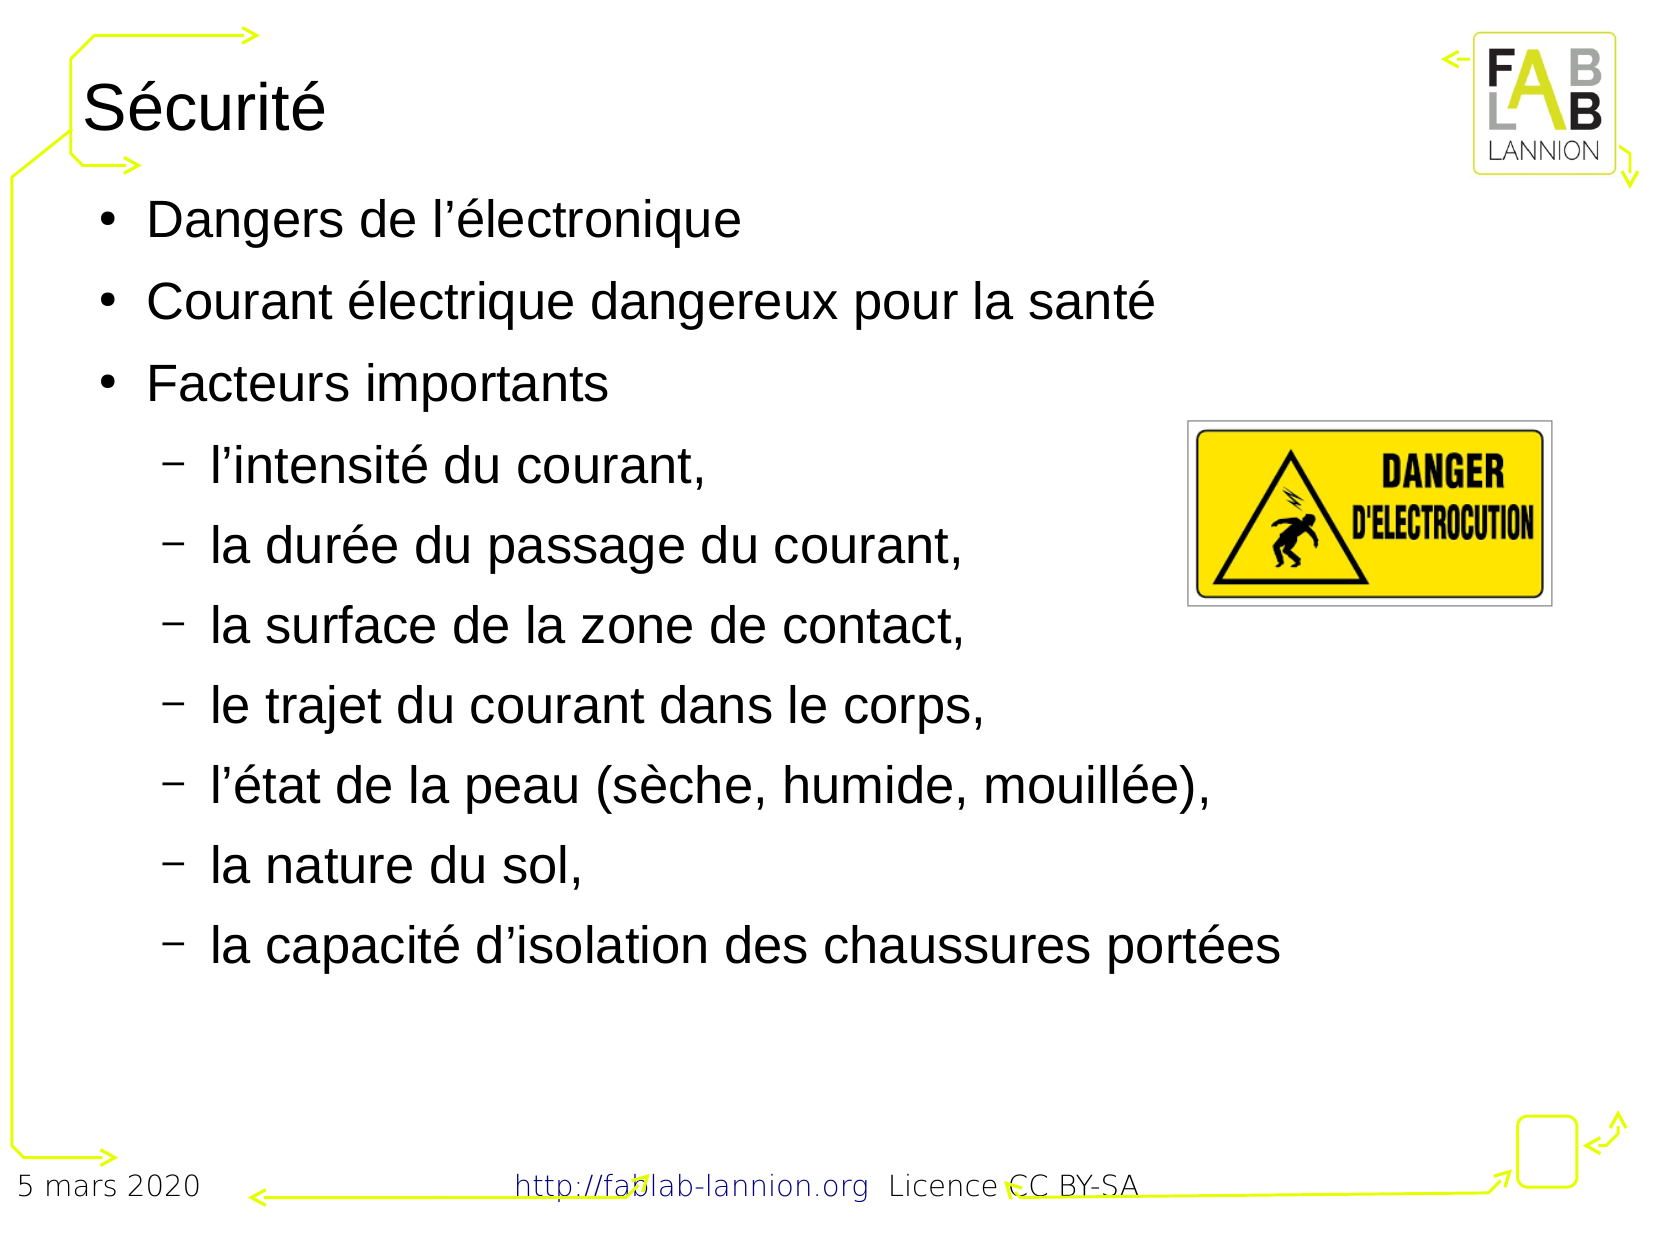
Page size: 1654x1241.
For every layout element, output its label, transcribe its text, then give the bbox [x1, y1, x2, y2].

title Sécurité [82, 49, 1441, 166]
picture [1470, 29, 1619, 178]
picture [1180, 413, 1560, 614]
list Dangers de l’électronique Courant électrique dangereux pour la santé Facteurs importants l’intensité du courant, la durée du passage du courant, la surface de la zone de contact, le trajet du courant dans le corps, l’état de la peau (sèche, humide, mouillée), la nature du sol, la capacité d’isolation des chaussures portées [82, 190, 1571, 981]
